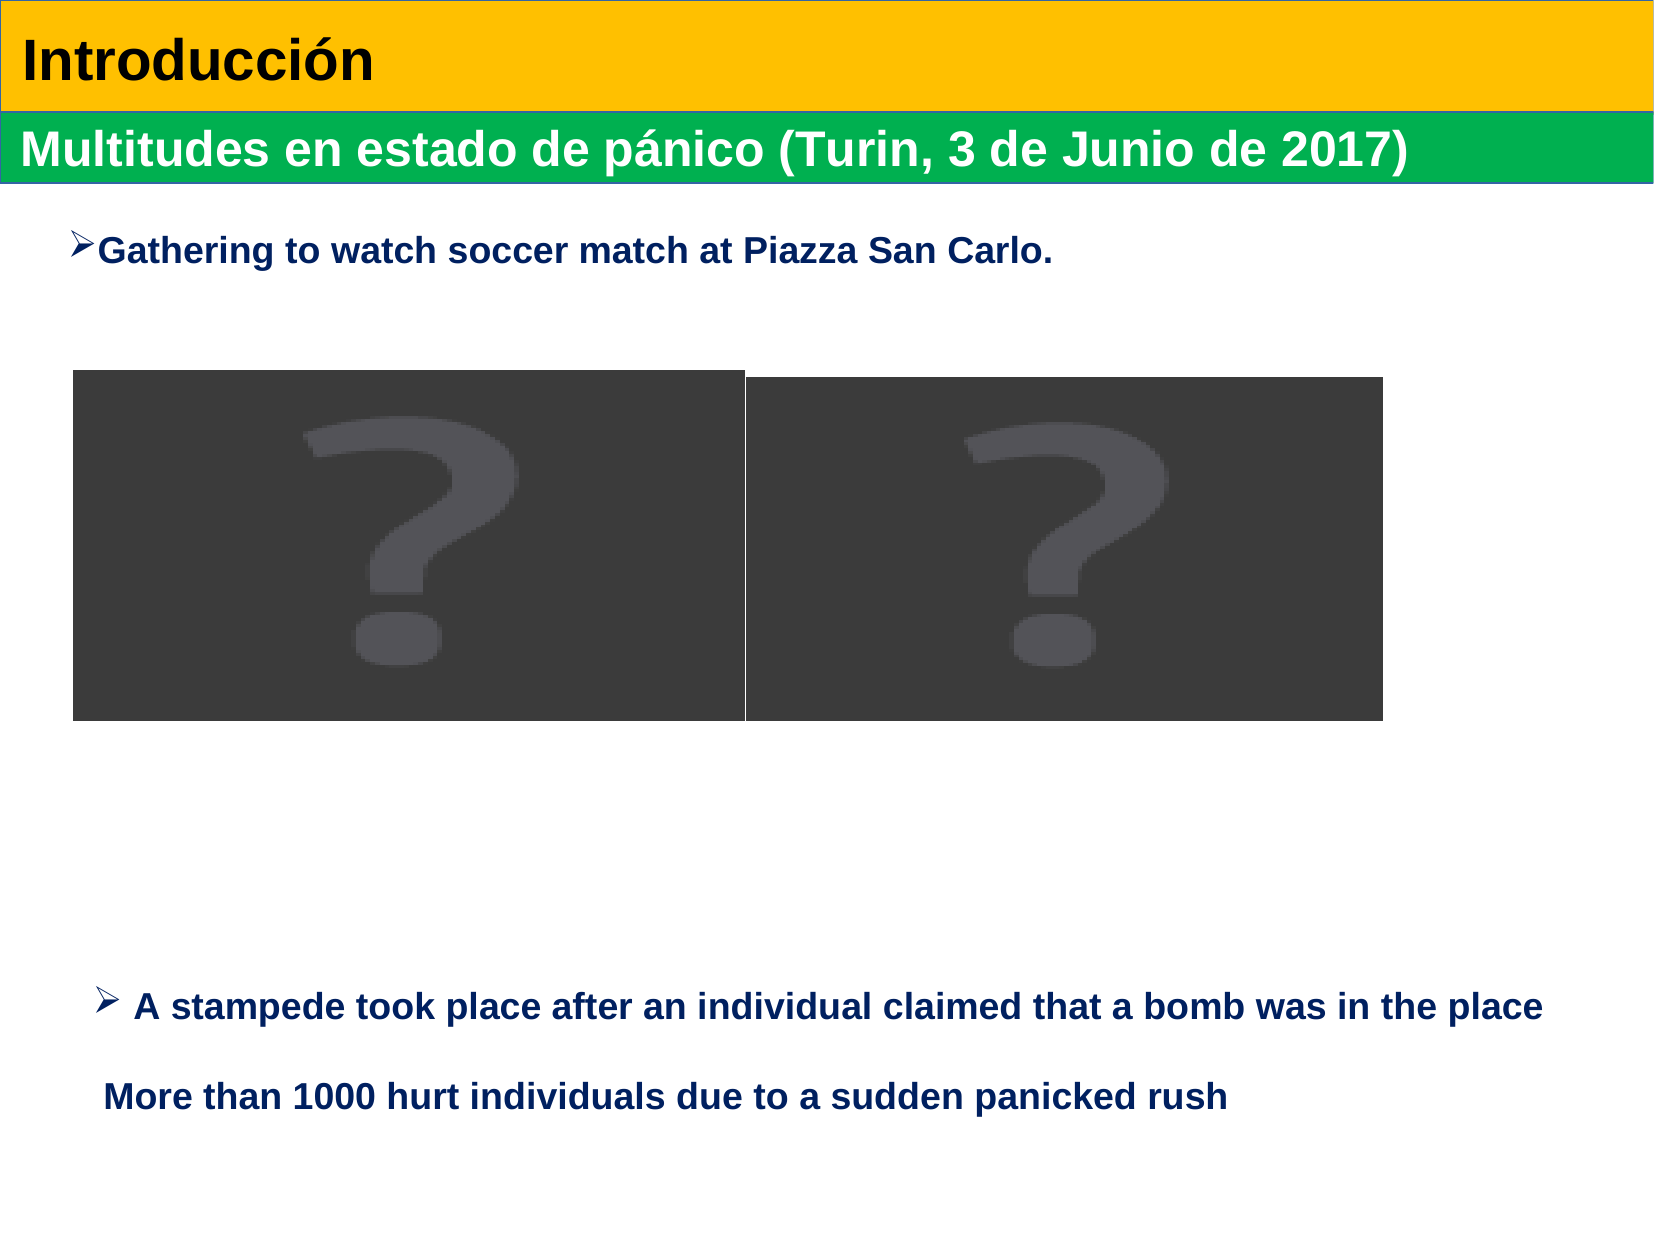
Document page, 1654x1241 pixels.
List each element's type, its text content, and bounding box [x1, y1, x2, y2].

text_box [0, 0, 1654, 183]
picture [746, 377, 1383, 721]
picture [73, 370, 745, 721]
text_box Gathering to watch soccer match at Piazza San Carlo. [53, 218, 1571, 324]
text_box A stampede took place after an individual claimed that a bomb was in the place More than 1000 hurt individuals due to a sudden panicked rush [78, 974, 1596, 1214]
text_box Introducción [7, 14, 981, 95]
text_box Multitudes en estado de pánico (Turin, 3 de Junio de 2017) [5, 108, 1654, 189]
